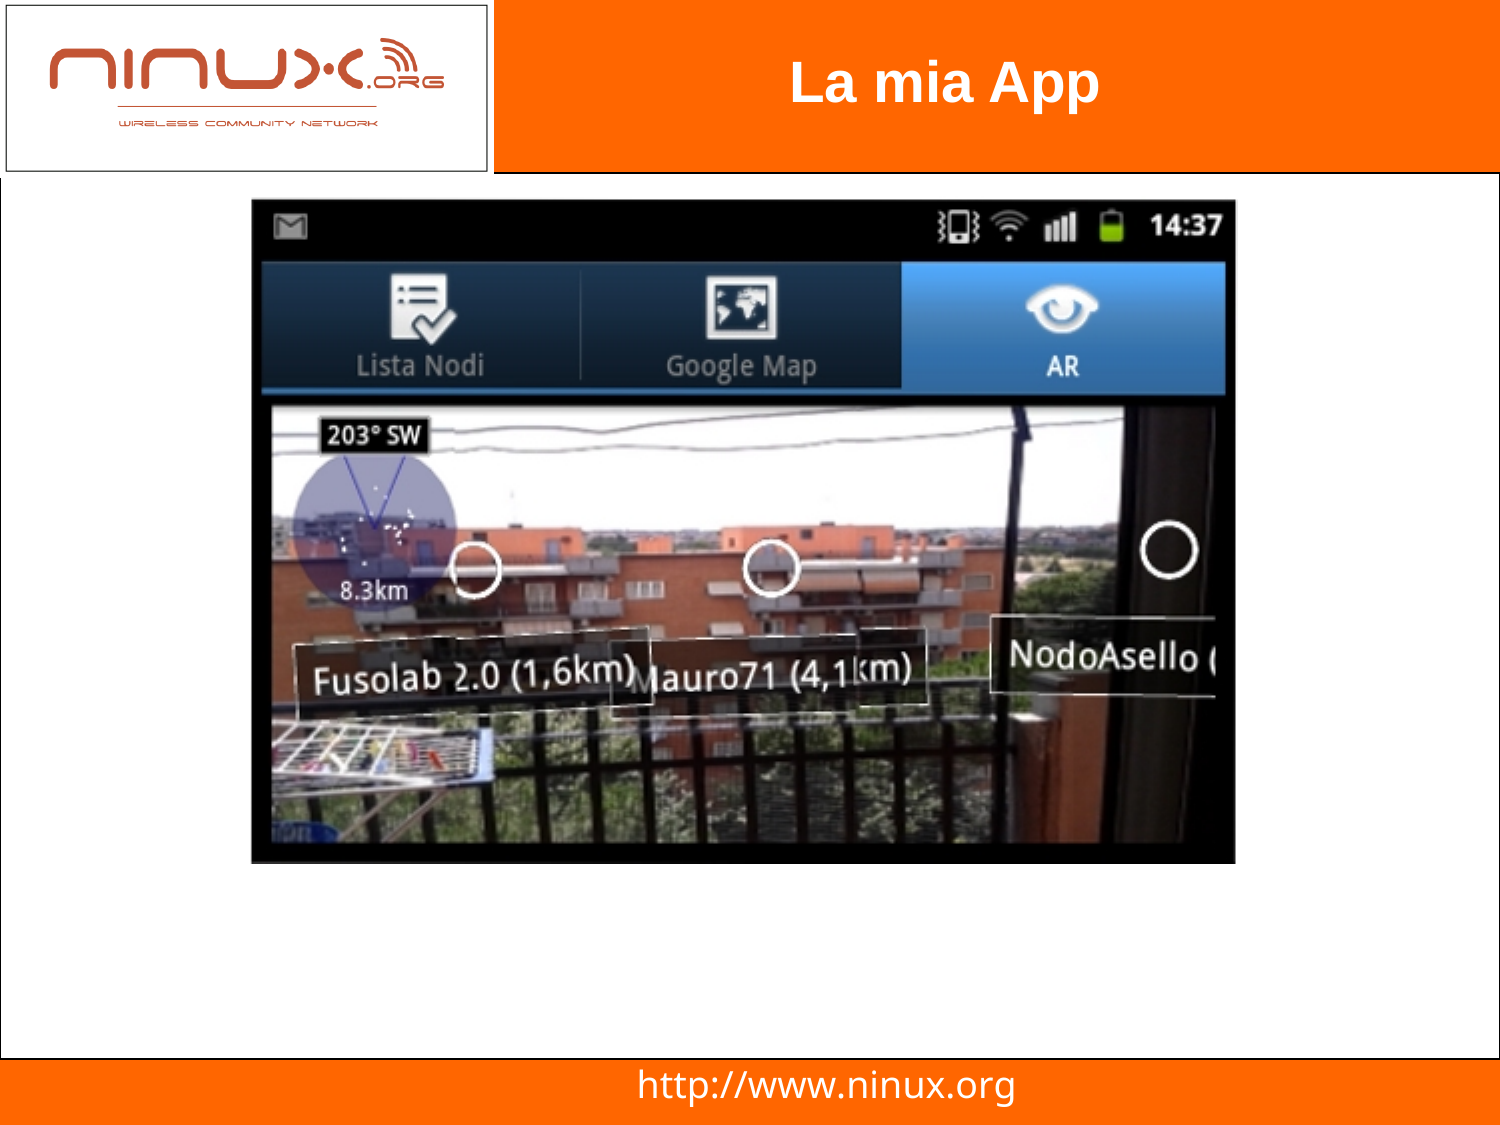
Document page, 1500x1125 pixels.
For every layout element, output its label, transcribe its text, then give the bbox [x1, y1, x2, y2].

title La mia App [421, 0, 1470, 165]
picture [250, 196, 1238, 864]
picture [0, 0, 494, 178]
text_box http://www.ninux.org [621, 1053, 1159, 1125]
